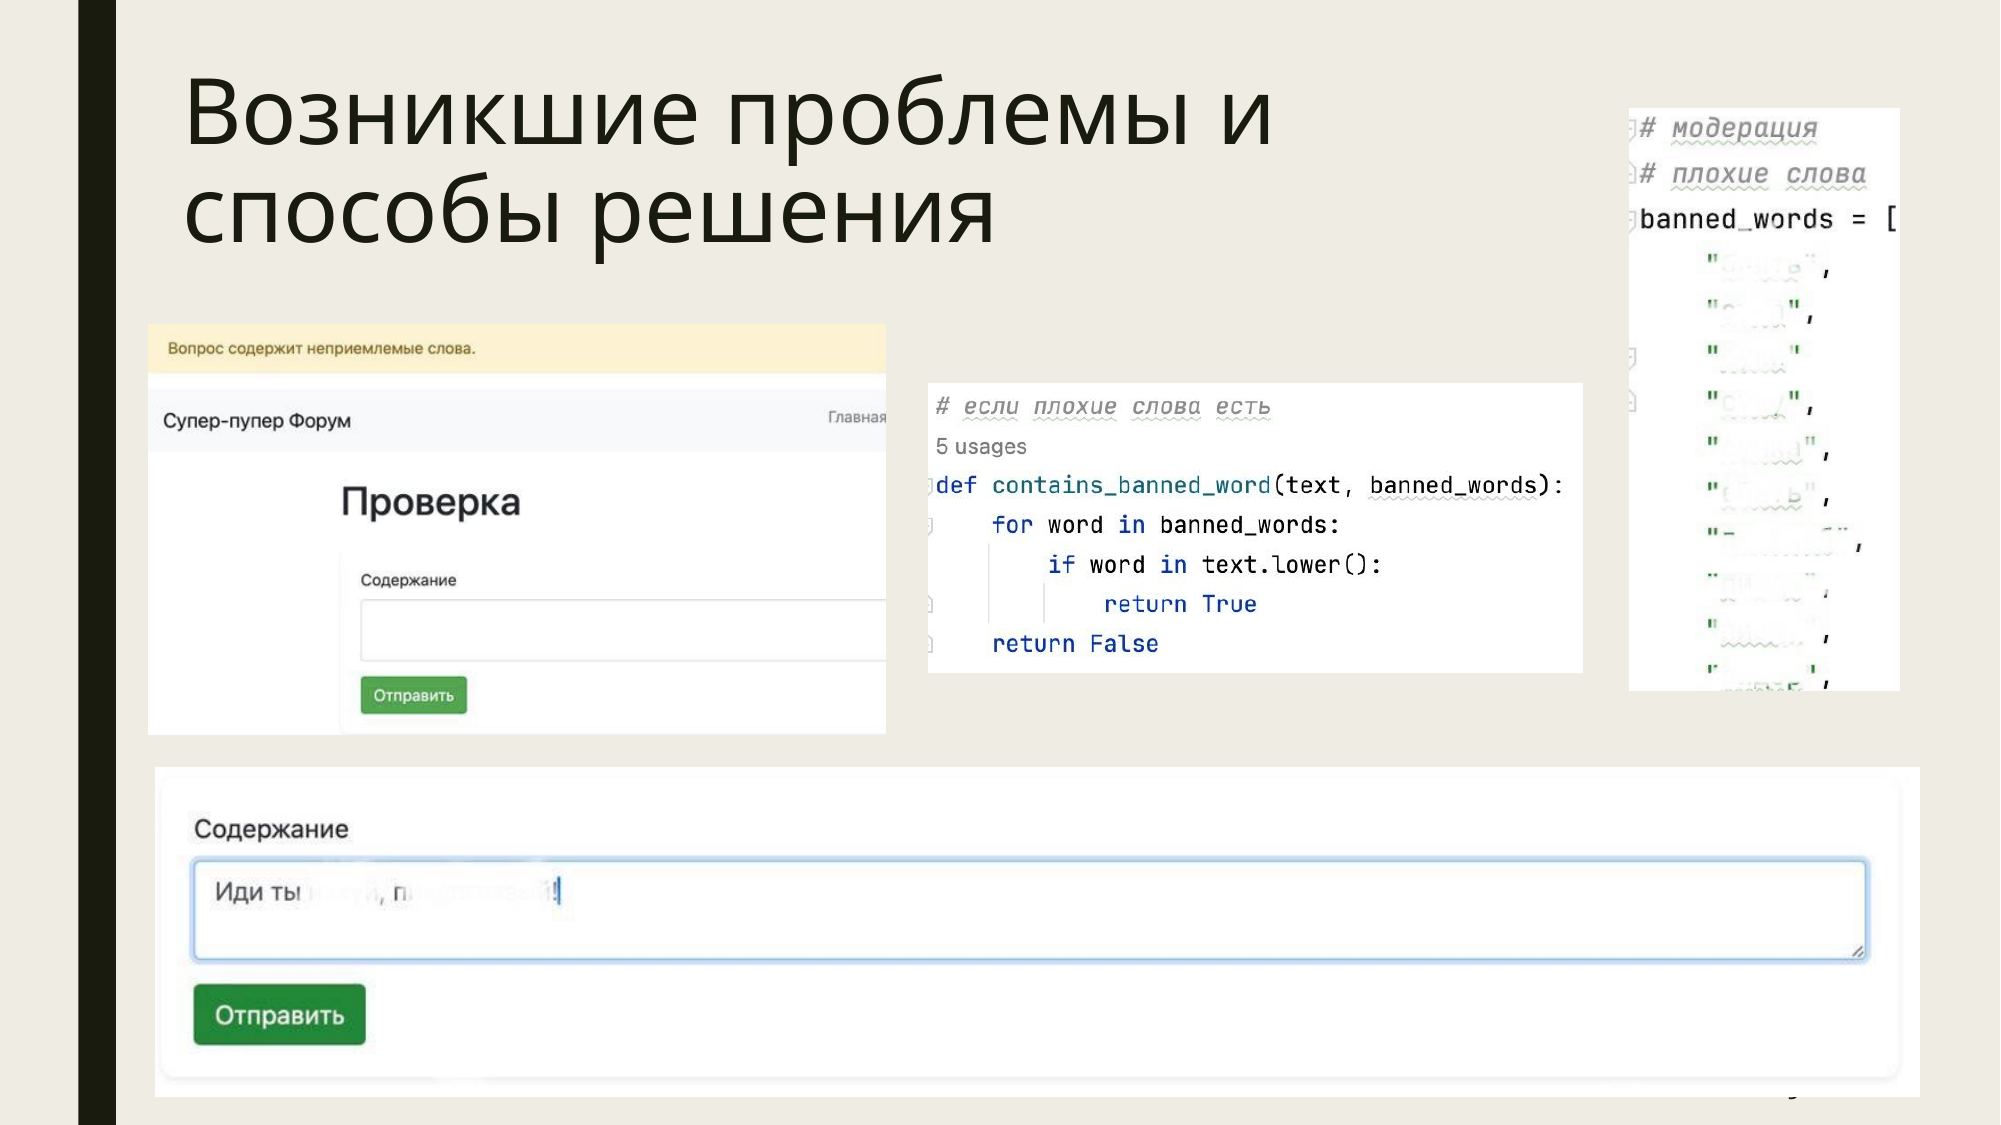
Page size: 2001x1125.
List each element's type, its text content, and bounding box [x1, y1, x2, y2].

title Возникшие проблемы и способы решения [167, 59, 1477, 303]
picture [148, 324, 886, 735]
picture [155, 767, 1920, 1098]
picture [1629, 108, 1900, 691]
picture [928, 383, 1583, 673]
